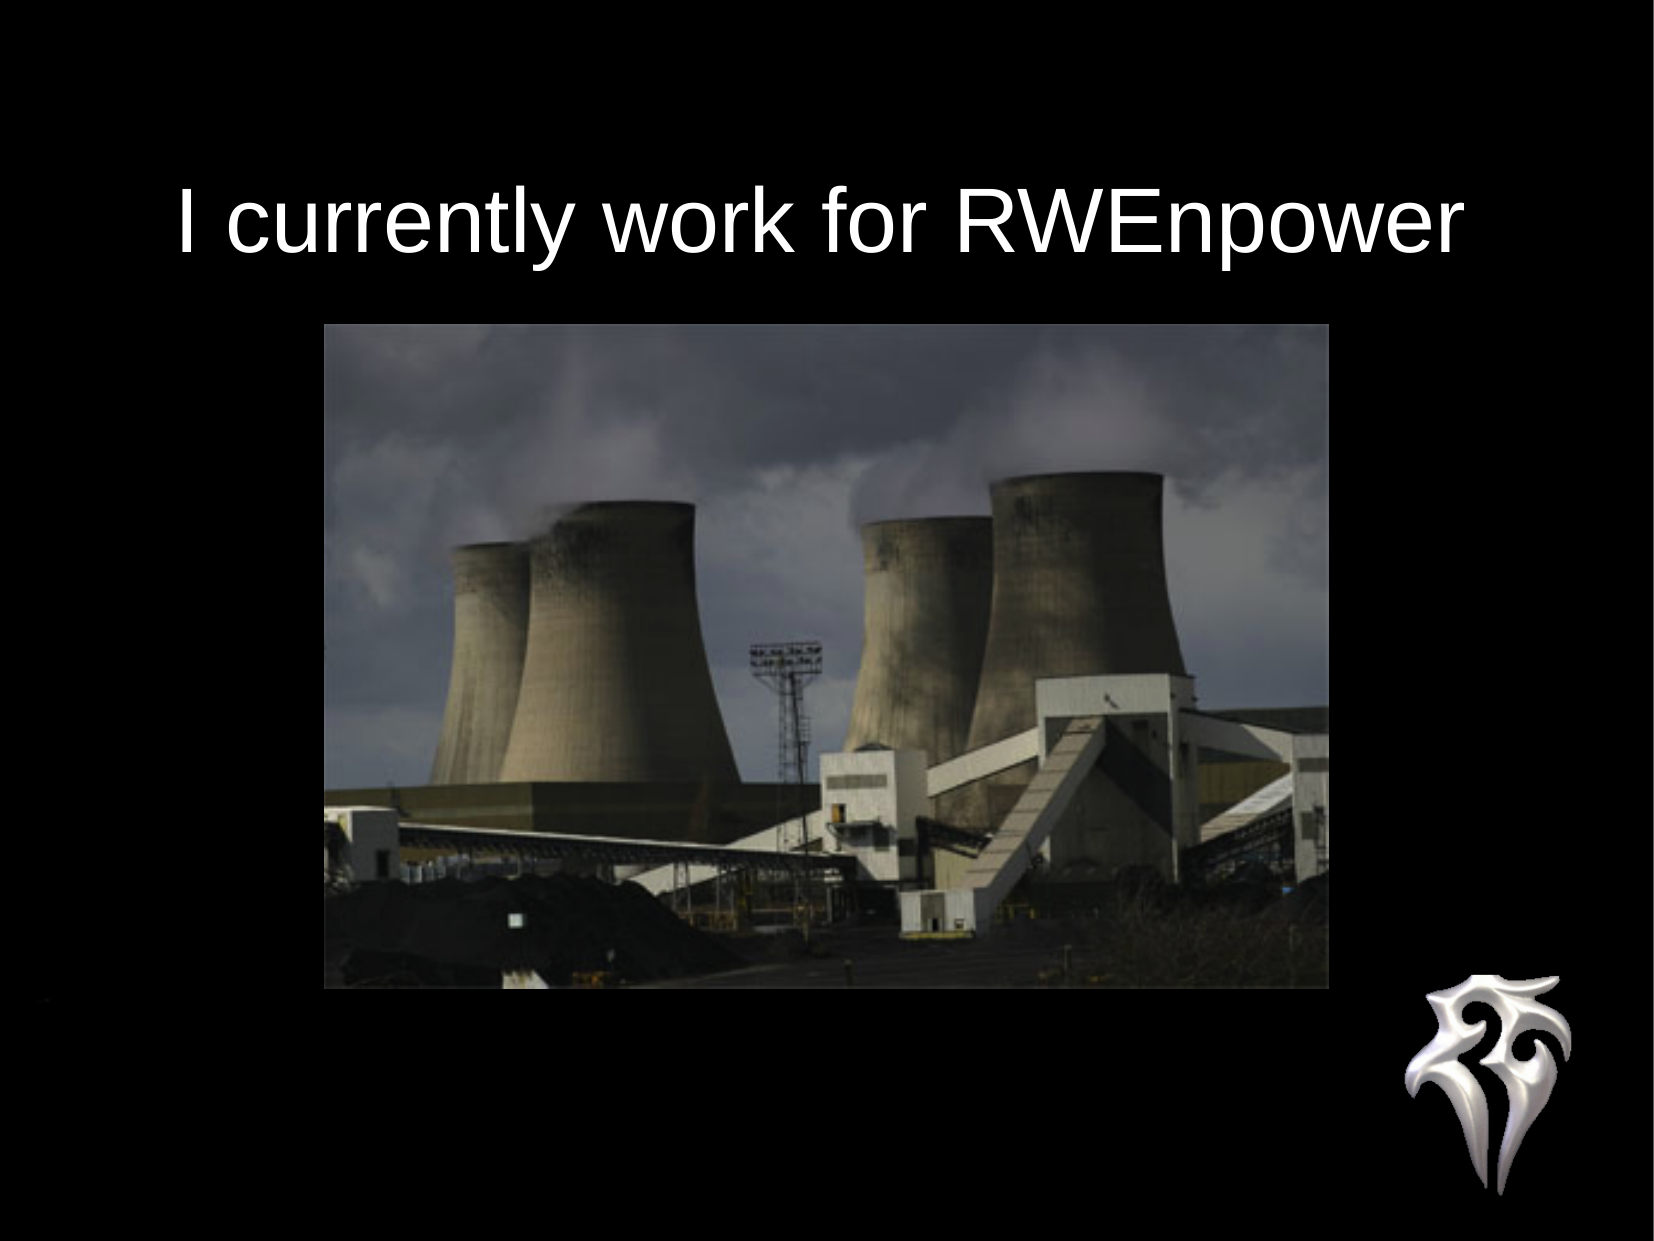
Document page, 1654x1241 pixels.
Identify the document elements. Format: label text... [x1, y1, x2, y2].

title I currently work for RWEnpower [135, 117, 1506, 325]
picture [0, 0, 1654, 1241]
